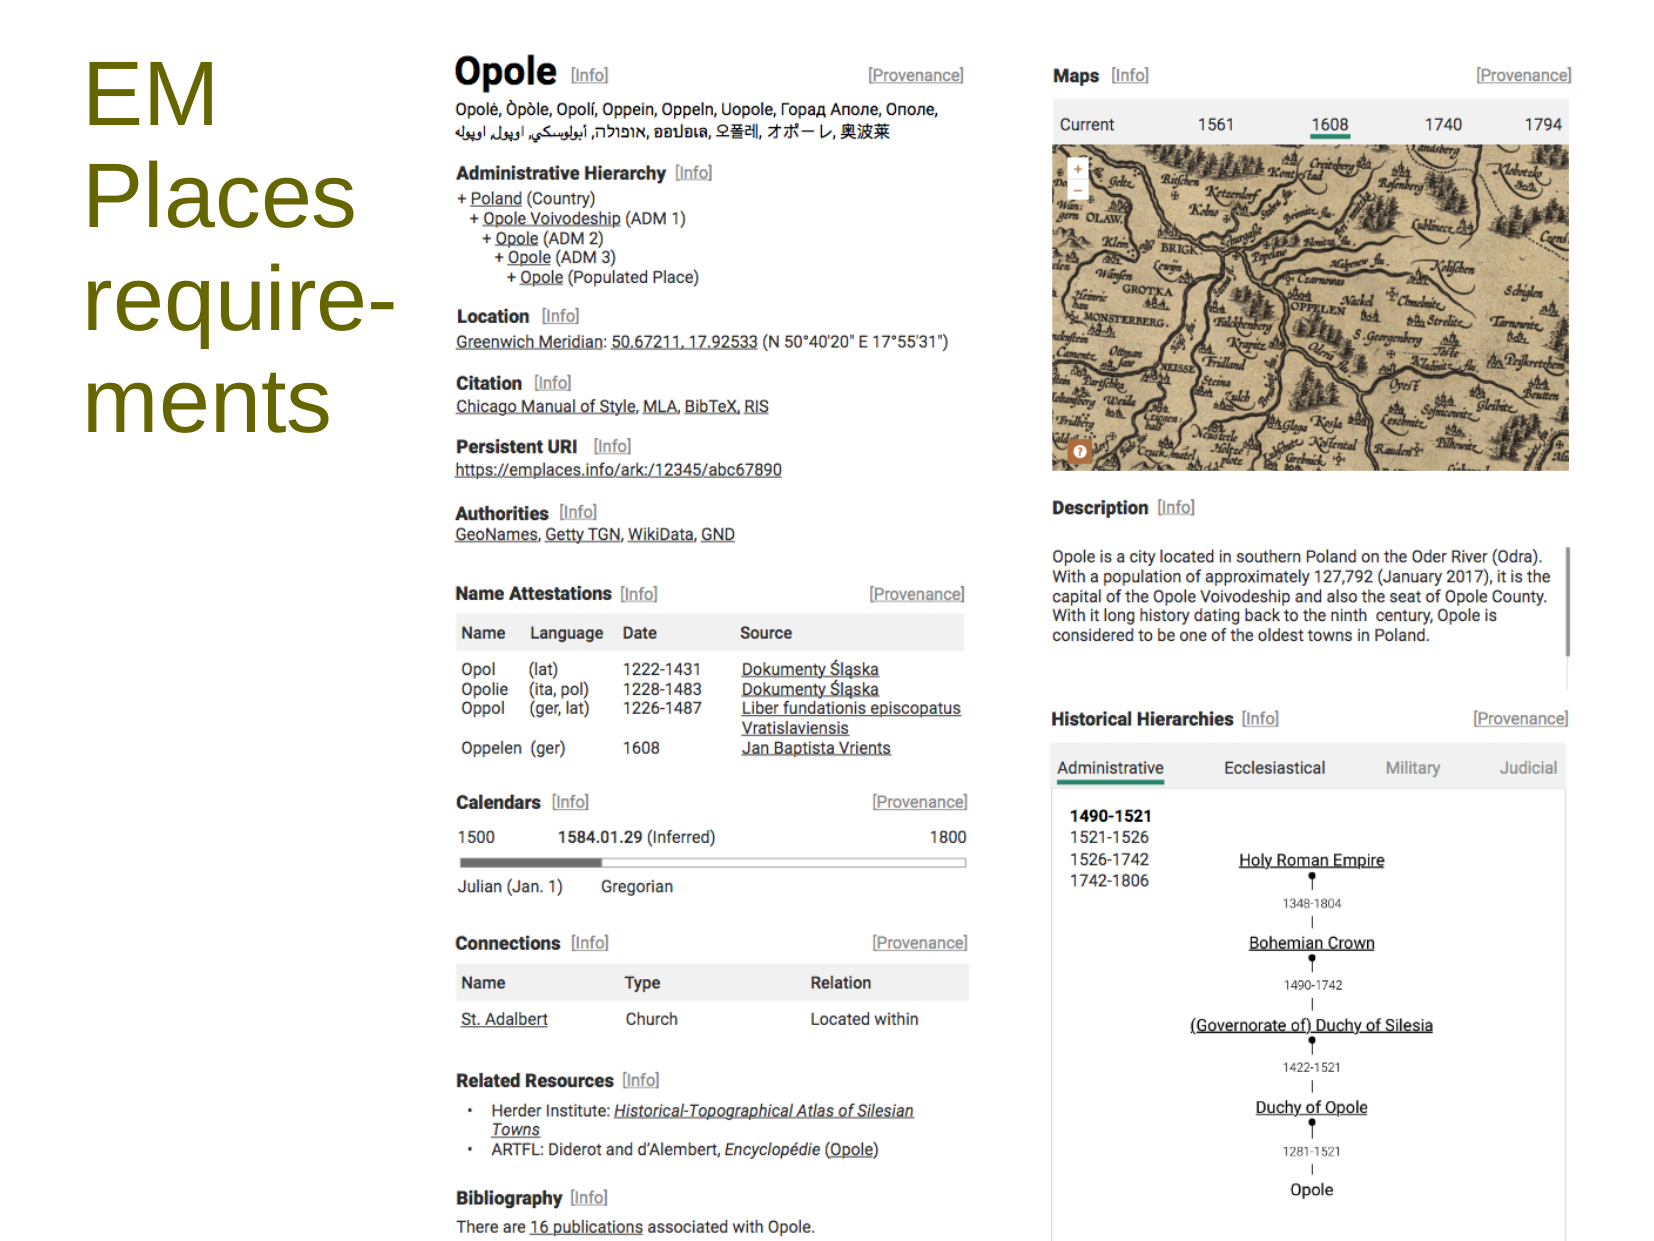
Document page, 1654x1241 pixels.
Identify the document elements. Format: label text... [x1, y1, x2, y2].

title EM Places require- ments [82, 42, 621, 453]
picture [370, 0, 1643, 1241]
